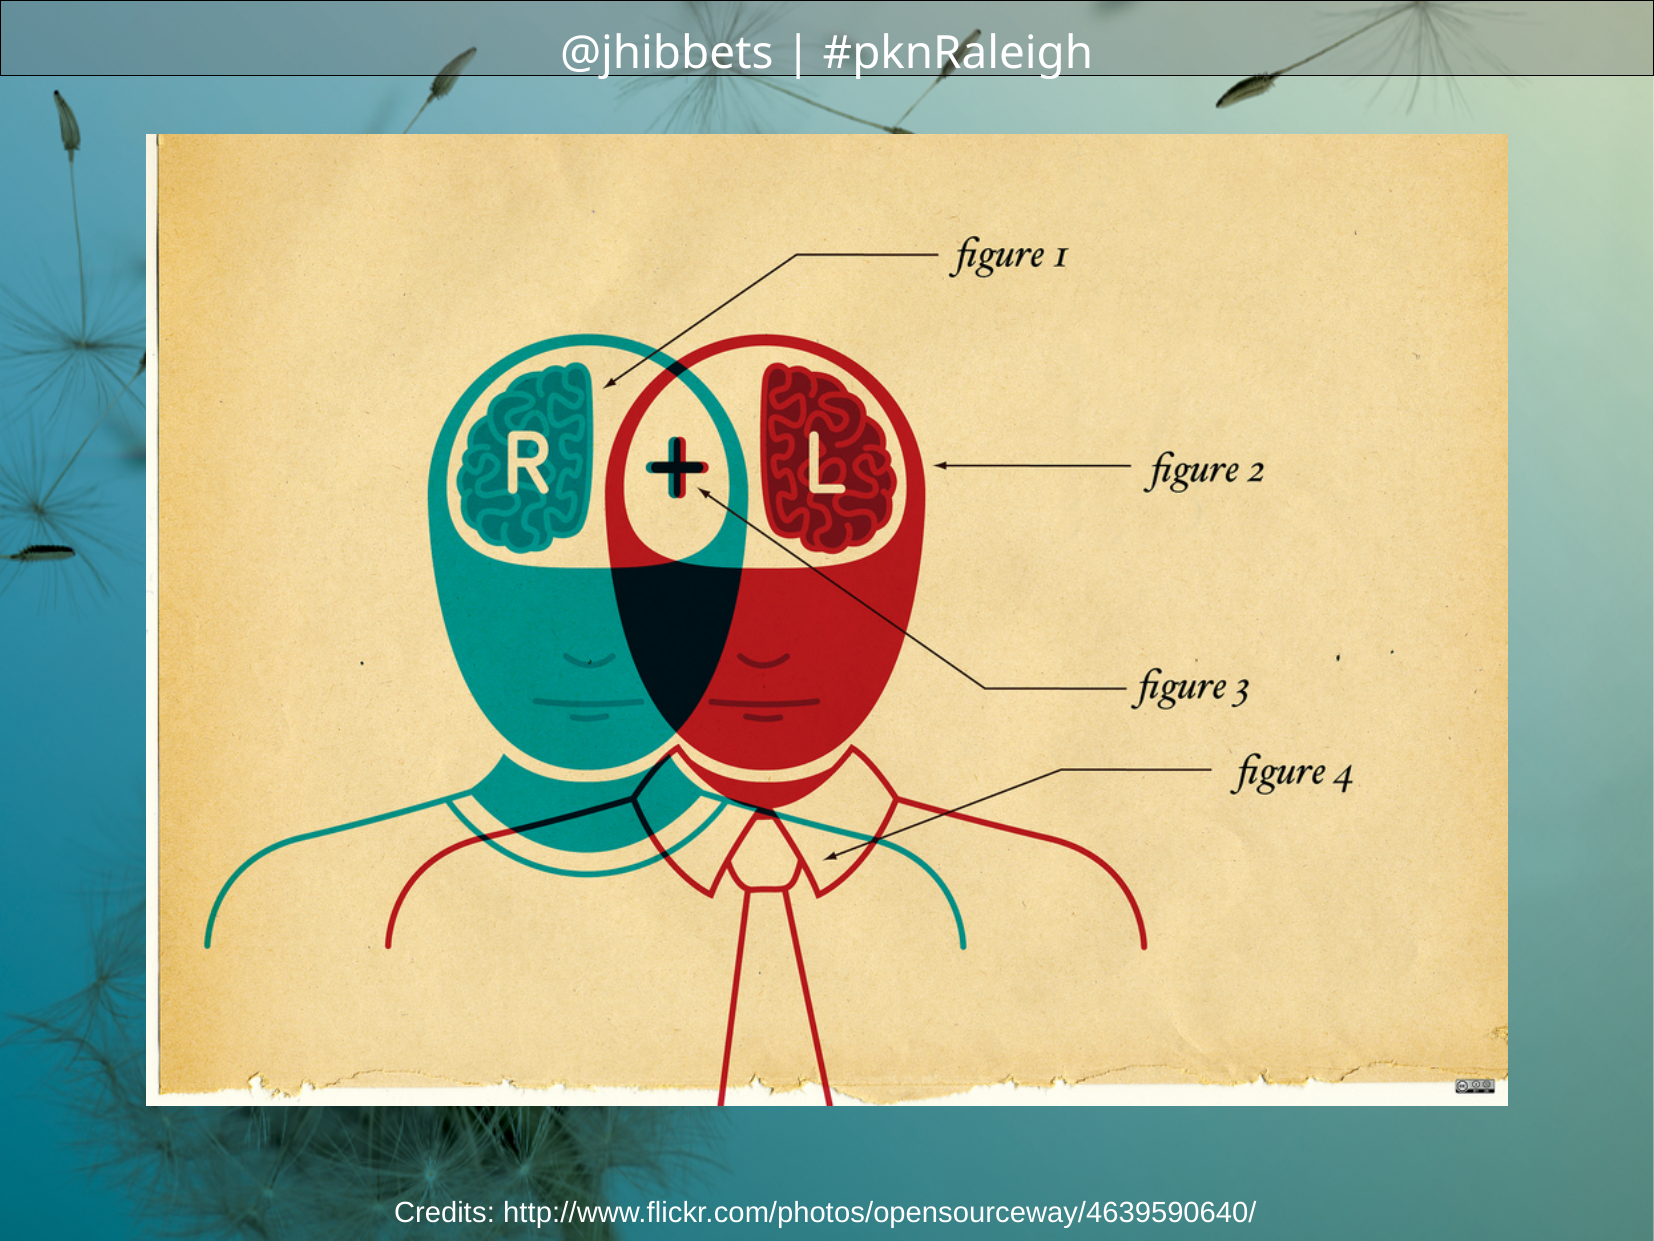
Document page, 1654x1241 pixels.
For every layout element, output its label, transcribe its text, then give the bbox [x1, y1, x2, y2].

text_box Credits: http://www.flickr.com/photos/opensourceway/4639590640/ [379, 1189, 1275, 1237]
picture [0, 76, 1654, 1241]
